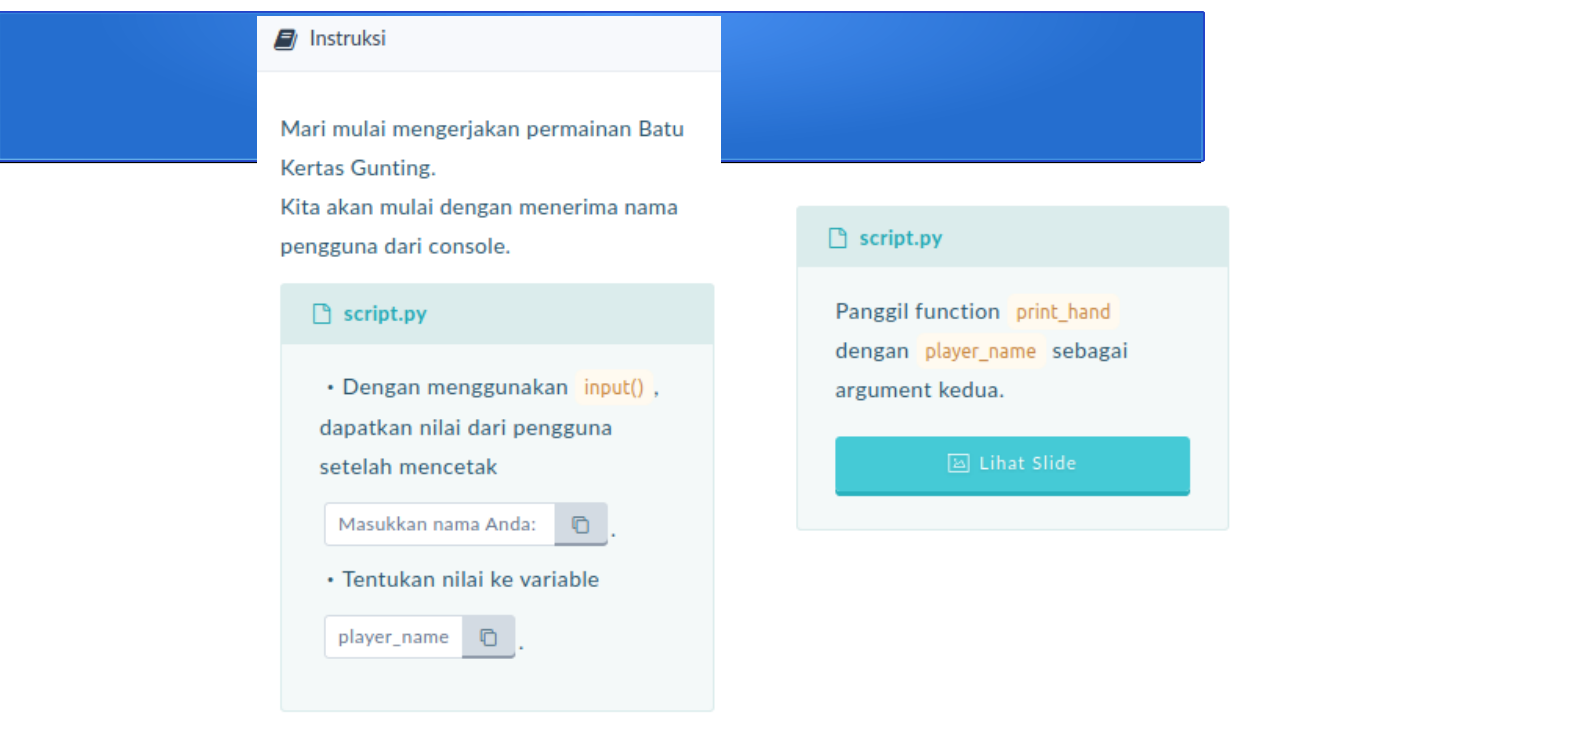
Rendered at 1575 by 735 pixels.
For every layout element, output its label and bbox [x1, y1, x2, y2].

picture [795, 203, 1231, 534]
picture [257, 16, 721, 721]
